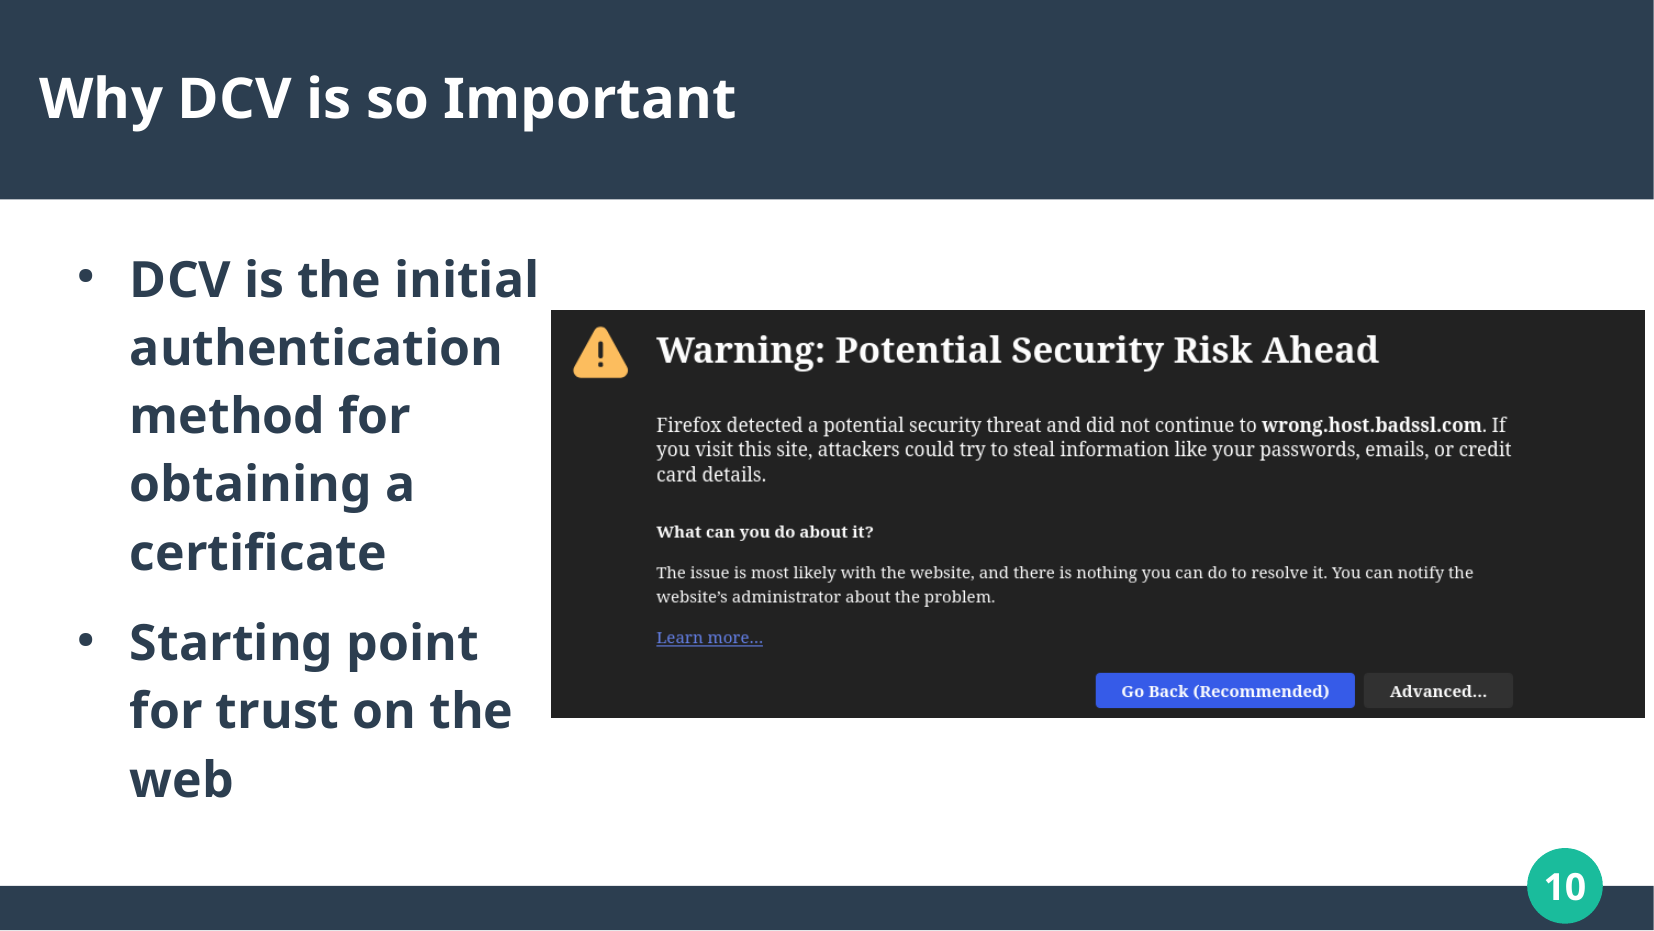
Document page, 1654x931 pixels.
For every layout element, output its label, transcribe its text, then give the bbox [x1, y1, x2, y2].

list DCV is the initial authentication method for obtaining a certificate Starting point for trust on the web [59, 243, 563, 864]
picture [551, 310, 1645, 718]
title Why DCV is so Important [39, 37, 1576, 156]
